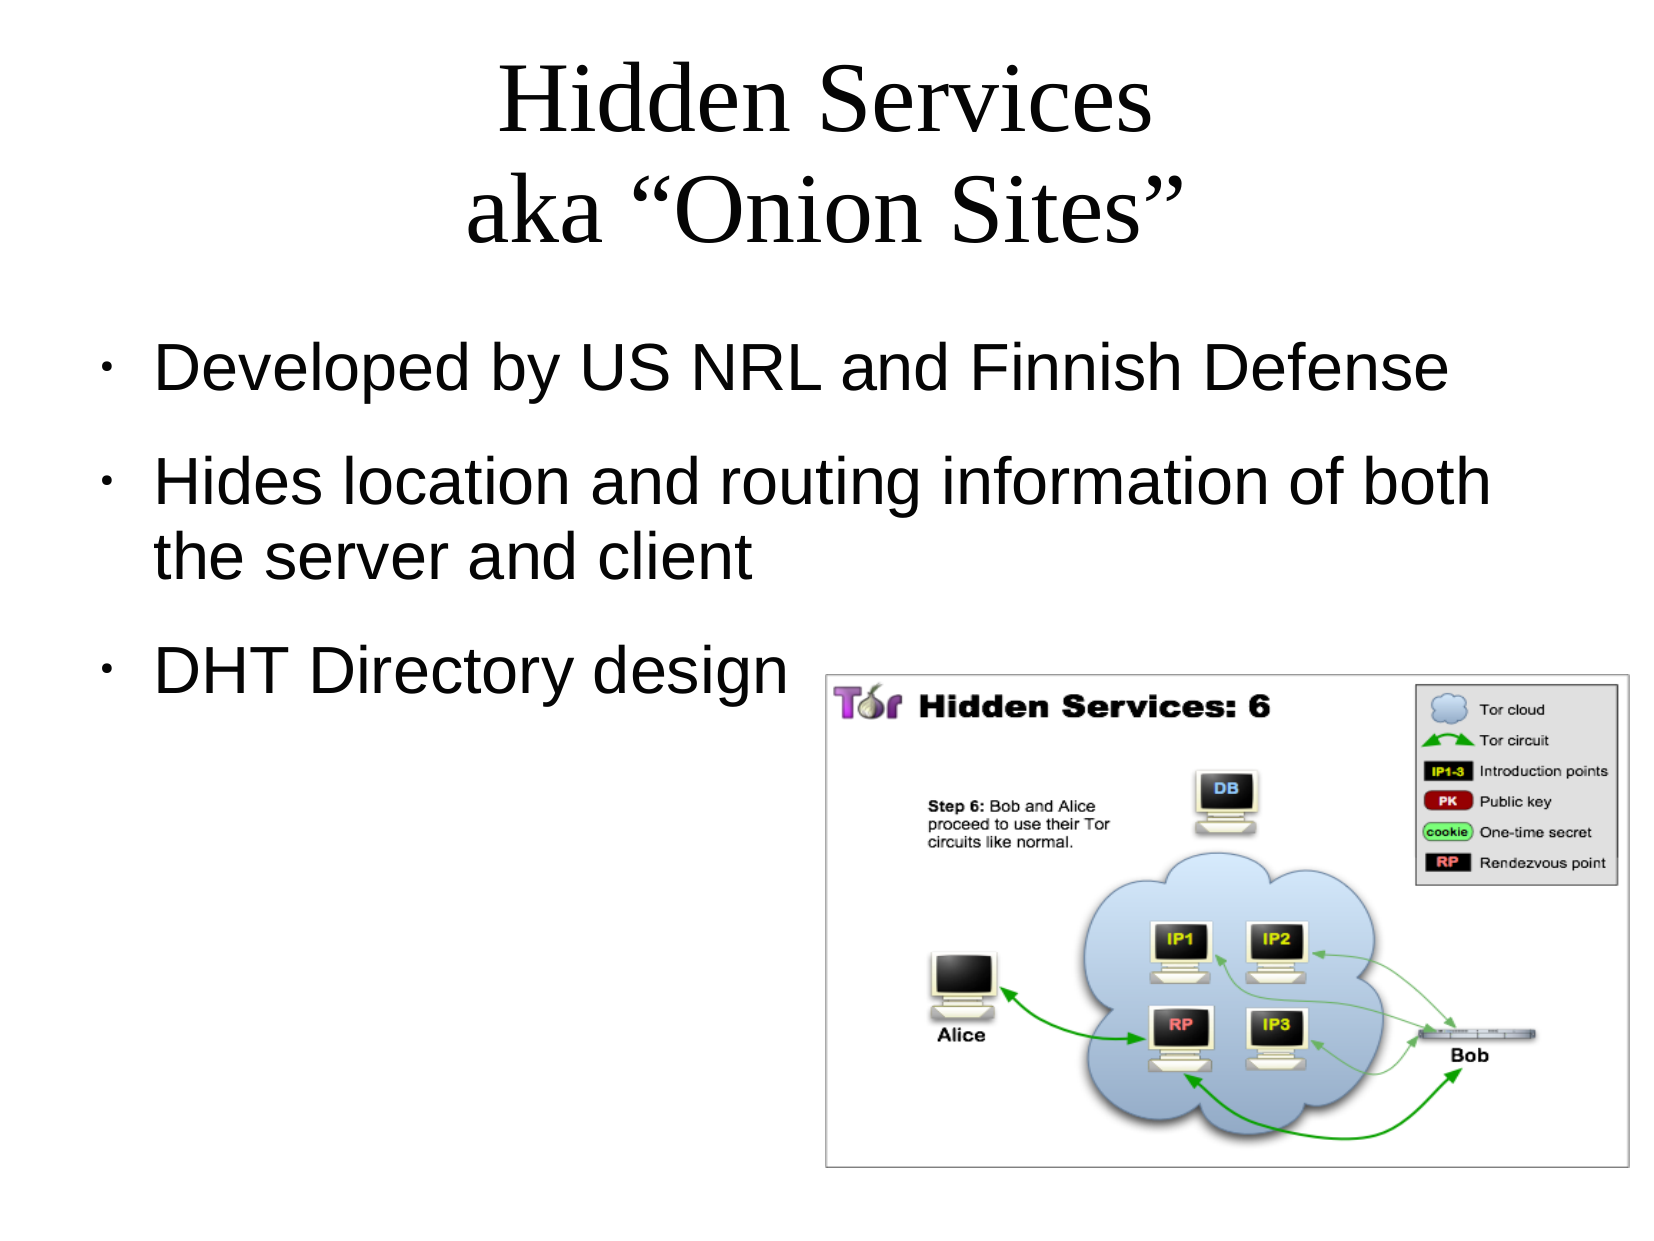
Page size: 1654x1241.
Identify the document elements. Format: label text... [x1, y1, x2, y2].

picture [825, 674, 1630, 1168]
title Hidden Services aka “Onion Sites” [82, 41, 1571, 265]
list Developed by US NRL and Finnish Defense Hides location and routing information of both the server and client DHT Directory design [82, 330, 1571, 936]
